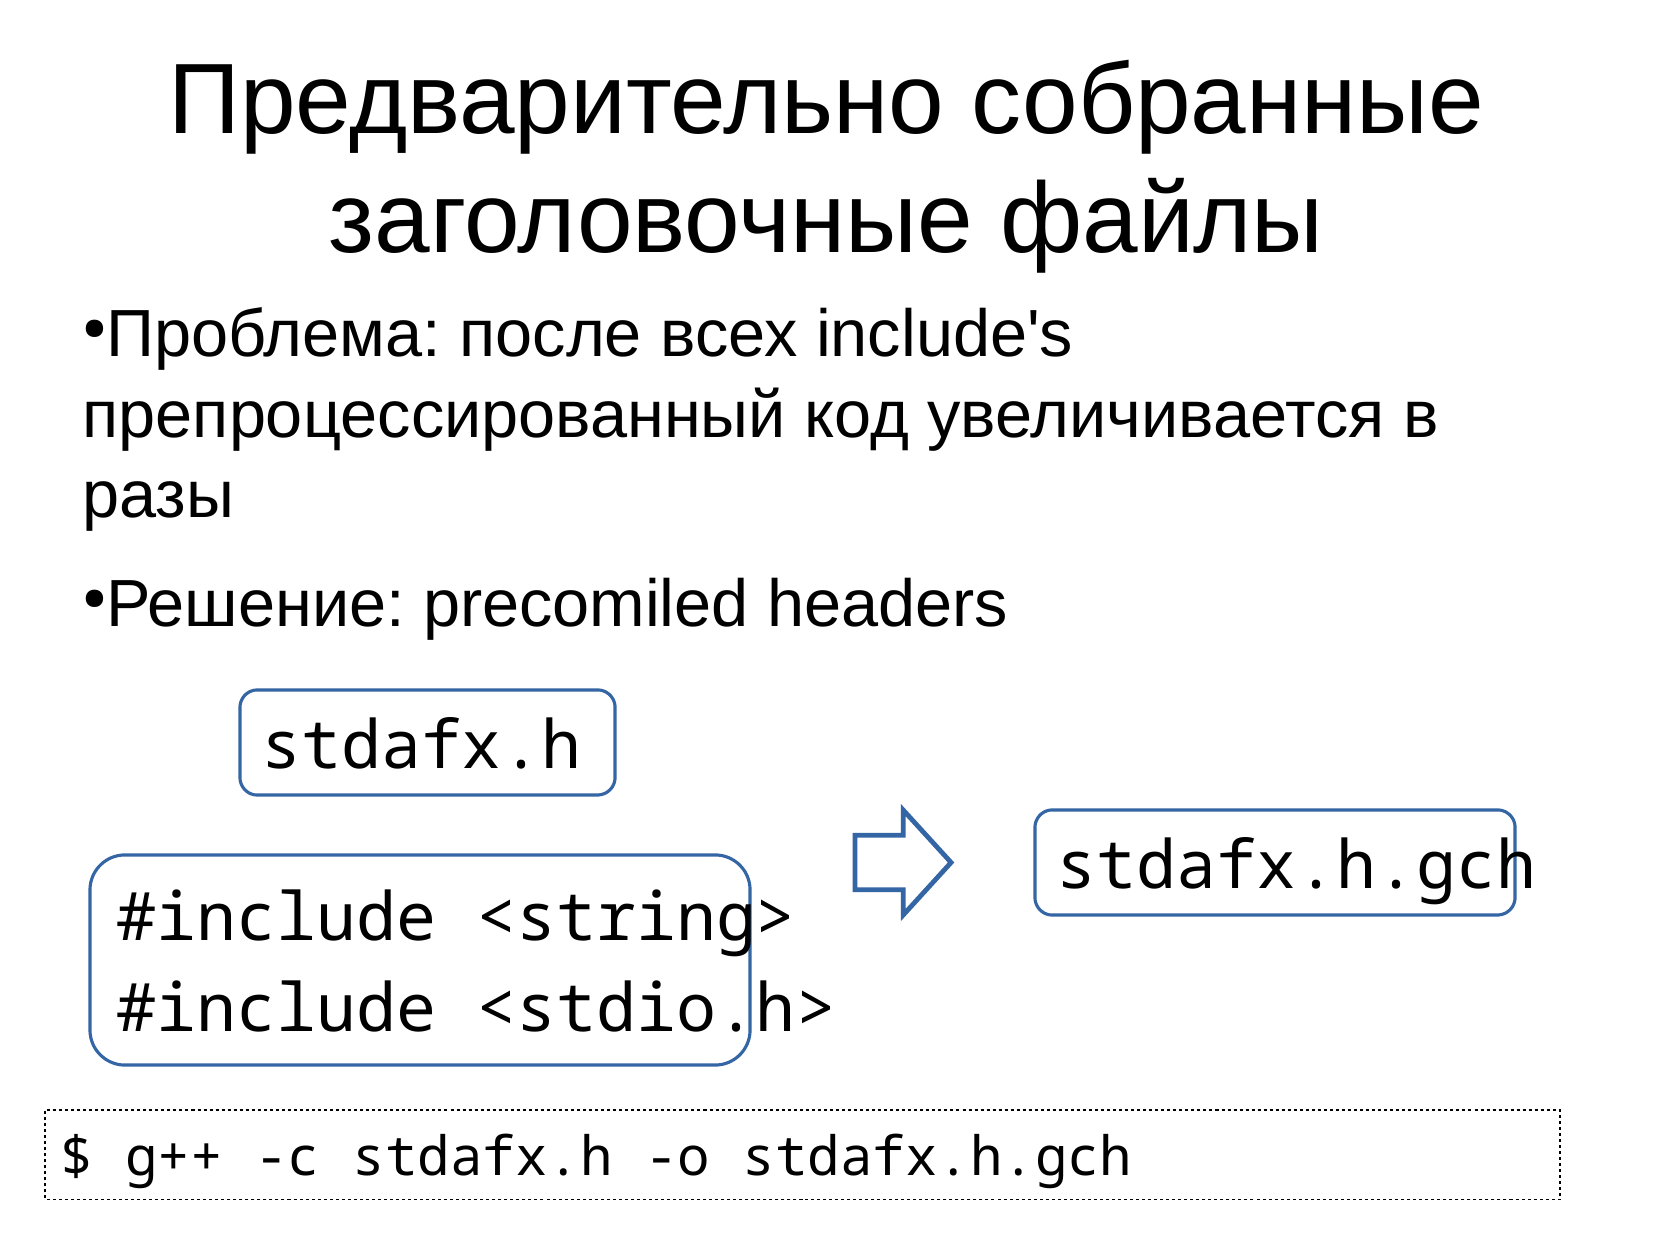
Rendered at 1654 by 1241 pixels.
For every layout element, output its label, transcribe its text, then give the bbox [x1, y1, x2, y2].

text_box $ g++ -c stdafx.h -o stdafx.h.gch [45, 1110, 1561, 1200]
text_box stdafx.h.gch [1035, 809, 1516, 916]
text_box [855, 810, 952, 916]
list Проблема: после всех include's препроцессированный код увеличивается в разы Решение: precomiled headers [82, 290, 1571, 691]
title Предварительно собранные заголовочные файлы [82, 40, 1571, 266]
text_box stdafx.h [240, 689, 616, 796]
text_box #include <string> #include <stdio.h> [90, 854, 751, 1066]
